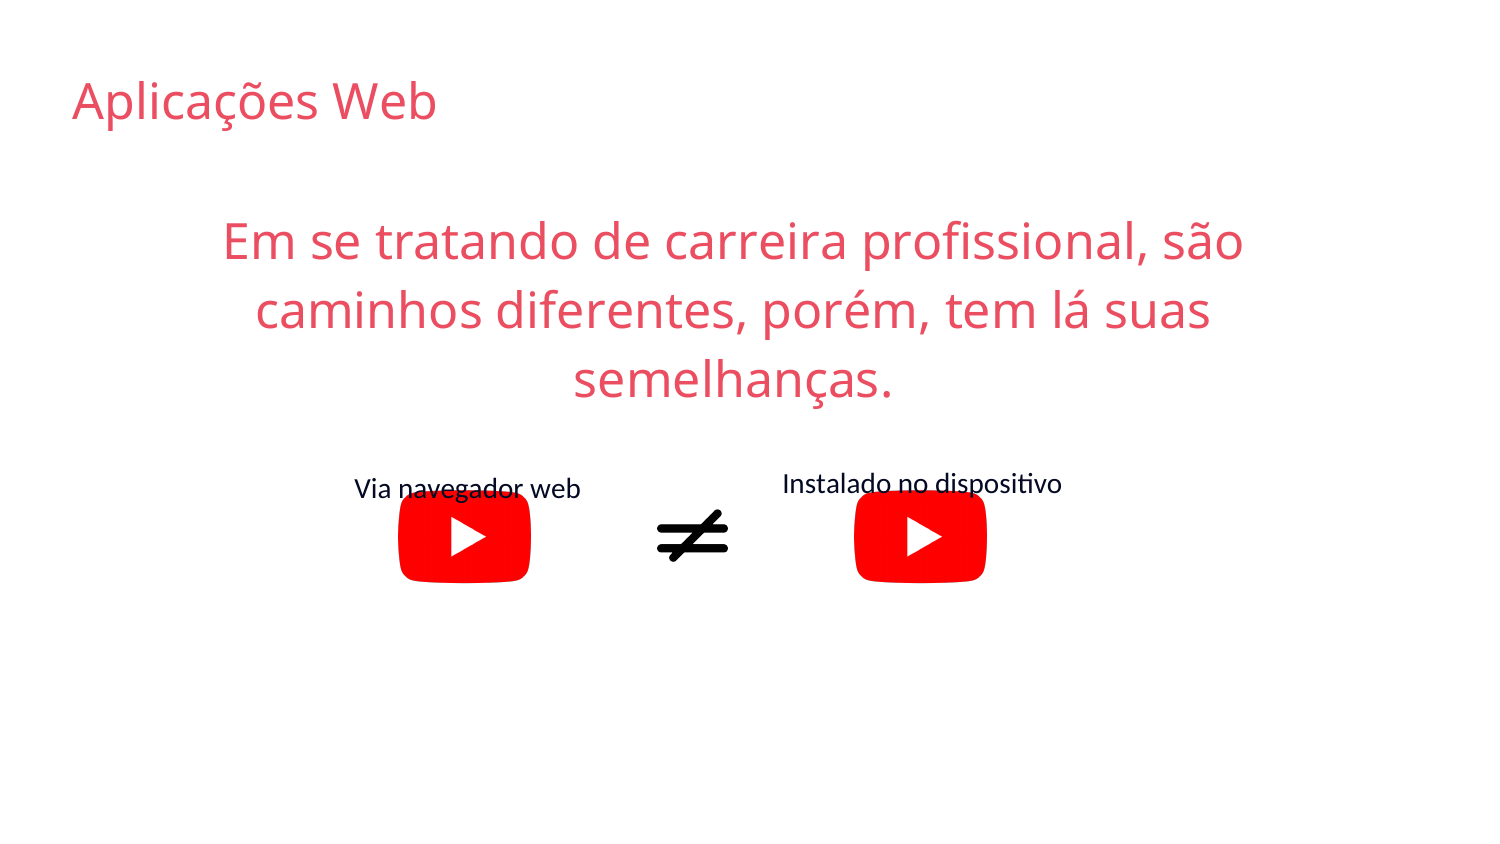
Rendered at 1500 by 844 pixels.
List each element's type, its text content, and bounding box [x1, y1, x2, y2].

picture [939, 483, 946, 491]
text_box Em se tratando de carreira profissional, são caminhos diferentes, porém, tem lá suas semelhanças. [114, 185, 1354, 422]
picture [917, 483, 925, 491]
picture [880, 483, 888, 491]
picture [657, 501, 728, 571]
picture [398, 488, 531, 603]
picture [973, 483, 980, 491]
picture [486, 488, 493, 496]
text_box Aplicações Web [57, 45, 1274, 126]
picture [854, 483, 987, 603]
text_box Instalado no dispositivo [733, 449, 1088, 483]
text_box Via navegador web [278, 454, 633, 488]
picture [864, 483, 871, 491]
picture [502, 488, 510, 496]
